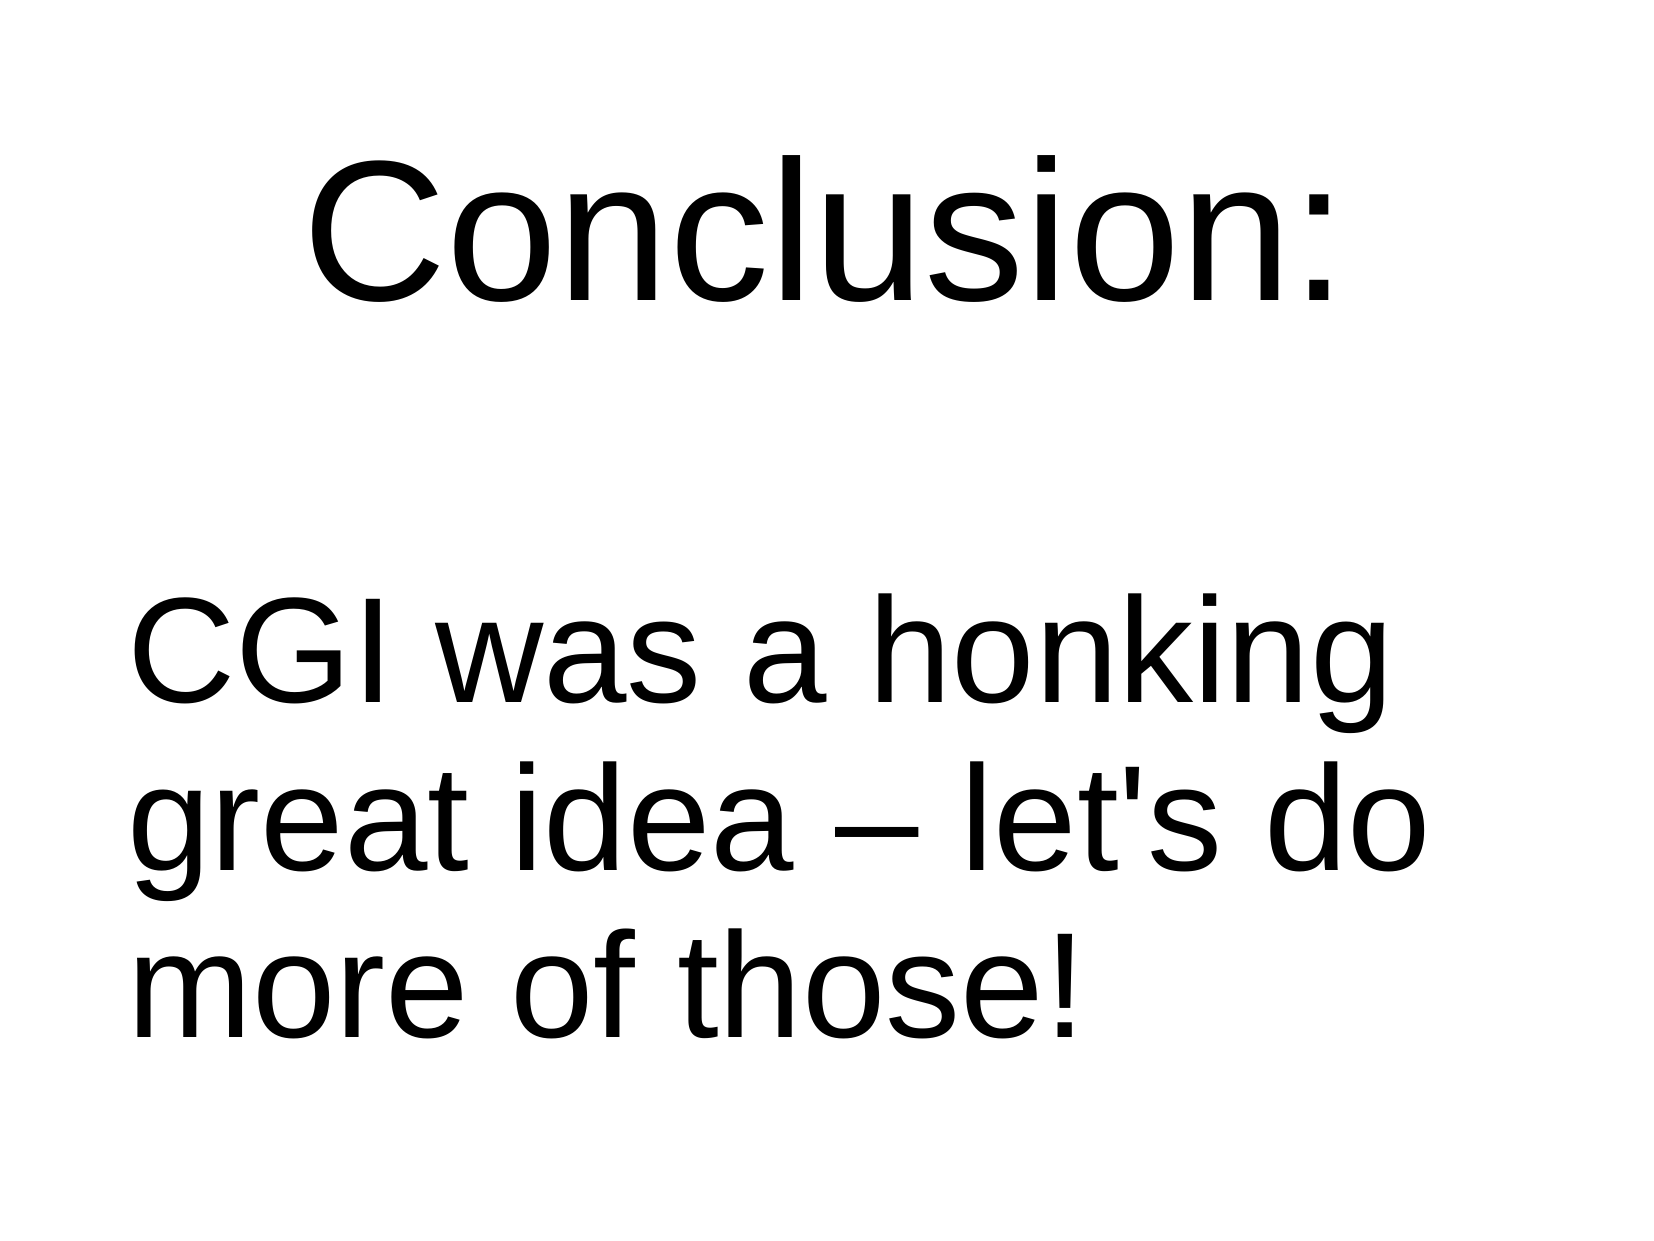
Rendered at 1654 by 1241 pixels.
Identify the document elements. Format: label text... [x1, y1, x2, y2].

text_box Conclusion: CGI was a honking great idea – let's do more of those! [112, 112, 1538, 1077]
